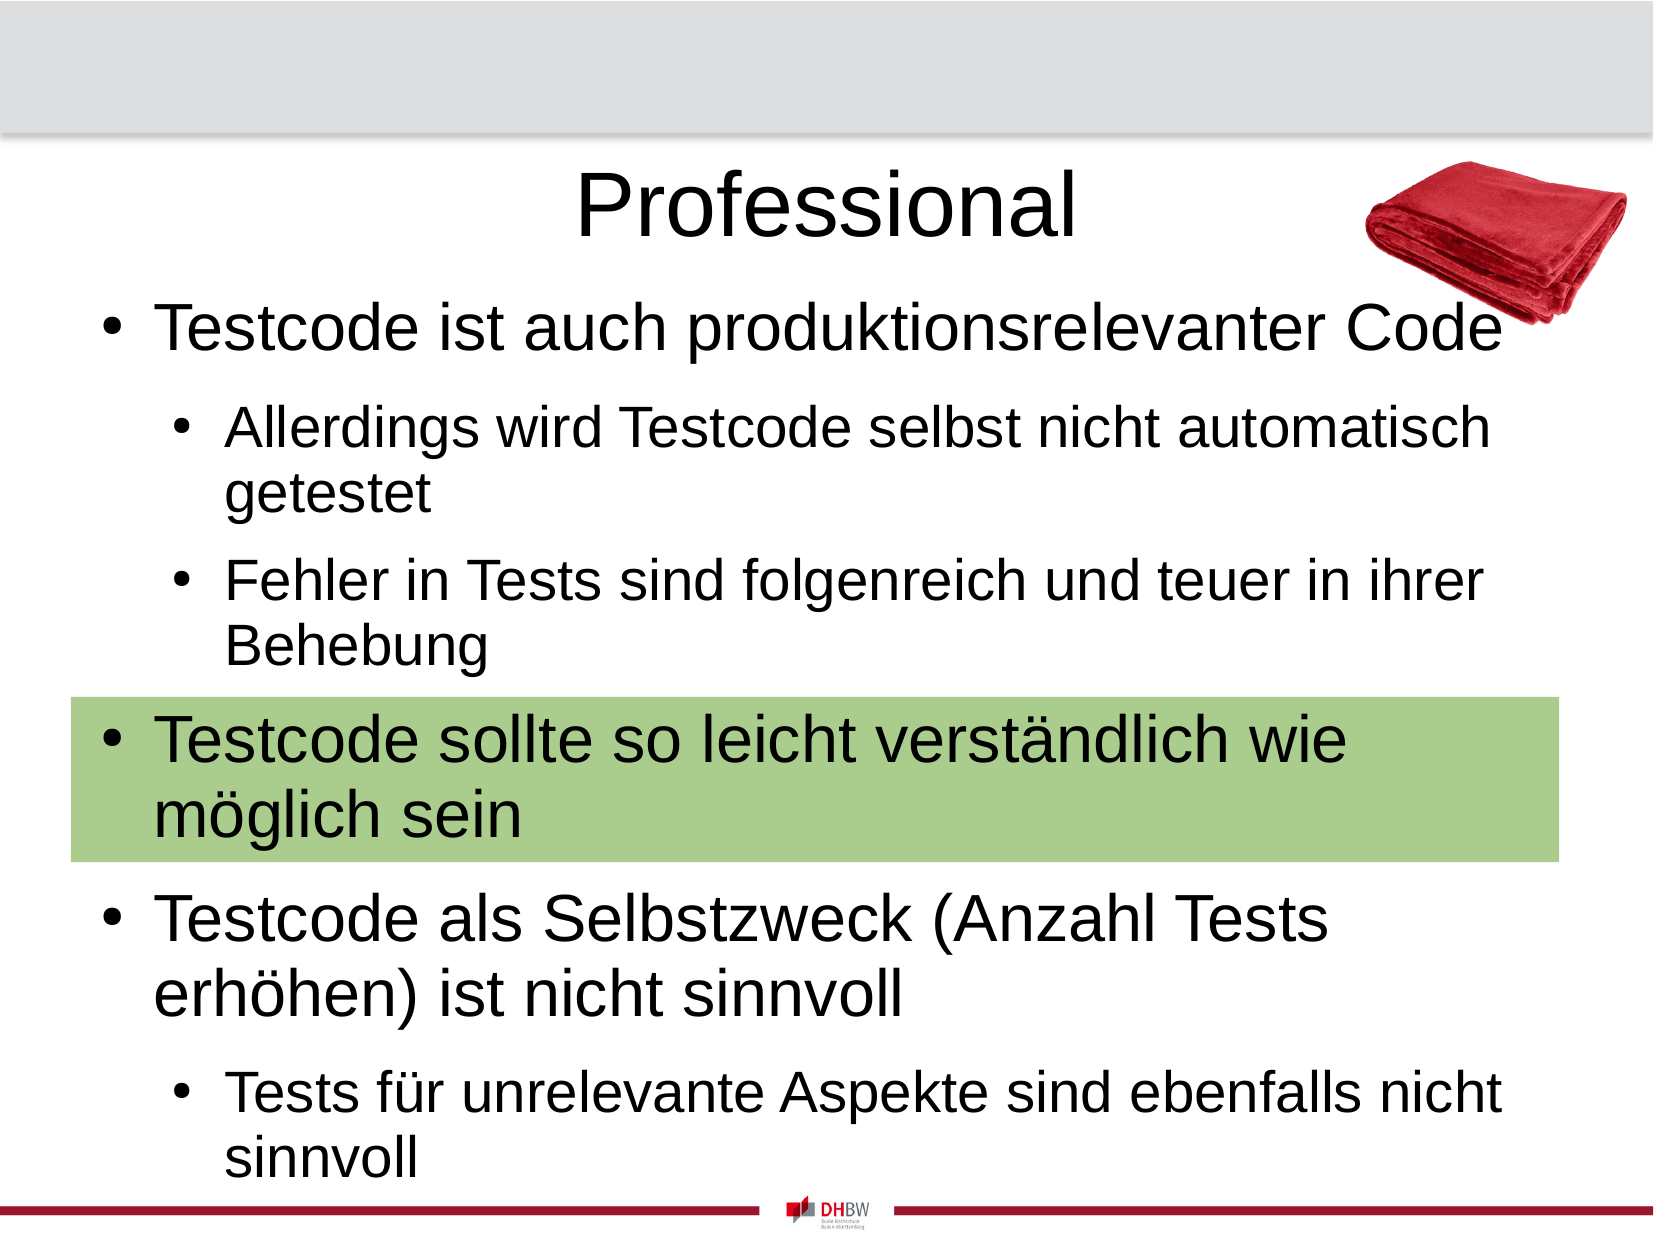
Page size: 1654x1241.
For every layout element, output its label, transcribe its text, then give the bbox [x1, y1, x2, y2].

title Professional [82, 147, 1571, 257]
list Testcode ist auch produktionsrelevanter Code Allerdings wird Testcode selbst nicht automatisch getestet Fehler in Tests sind folgenreich und teuer in ihrer Behebung Testcode sollte so leicht verständlich wie möglich sein Testcode als Selbstzweck (Anzahl Tests erhöhen) ist nicht sinnvoll Tests für unrelevante Aspekte sind ebenfalls nicht sinnvoll [82, 290, 1571, 1191]
text_box [70, 696, 82, 863]
picture [0, 1, 1654, 1237]
